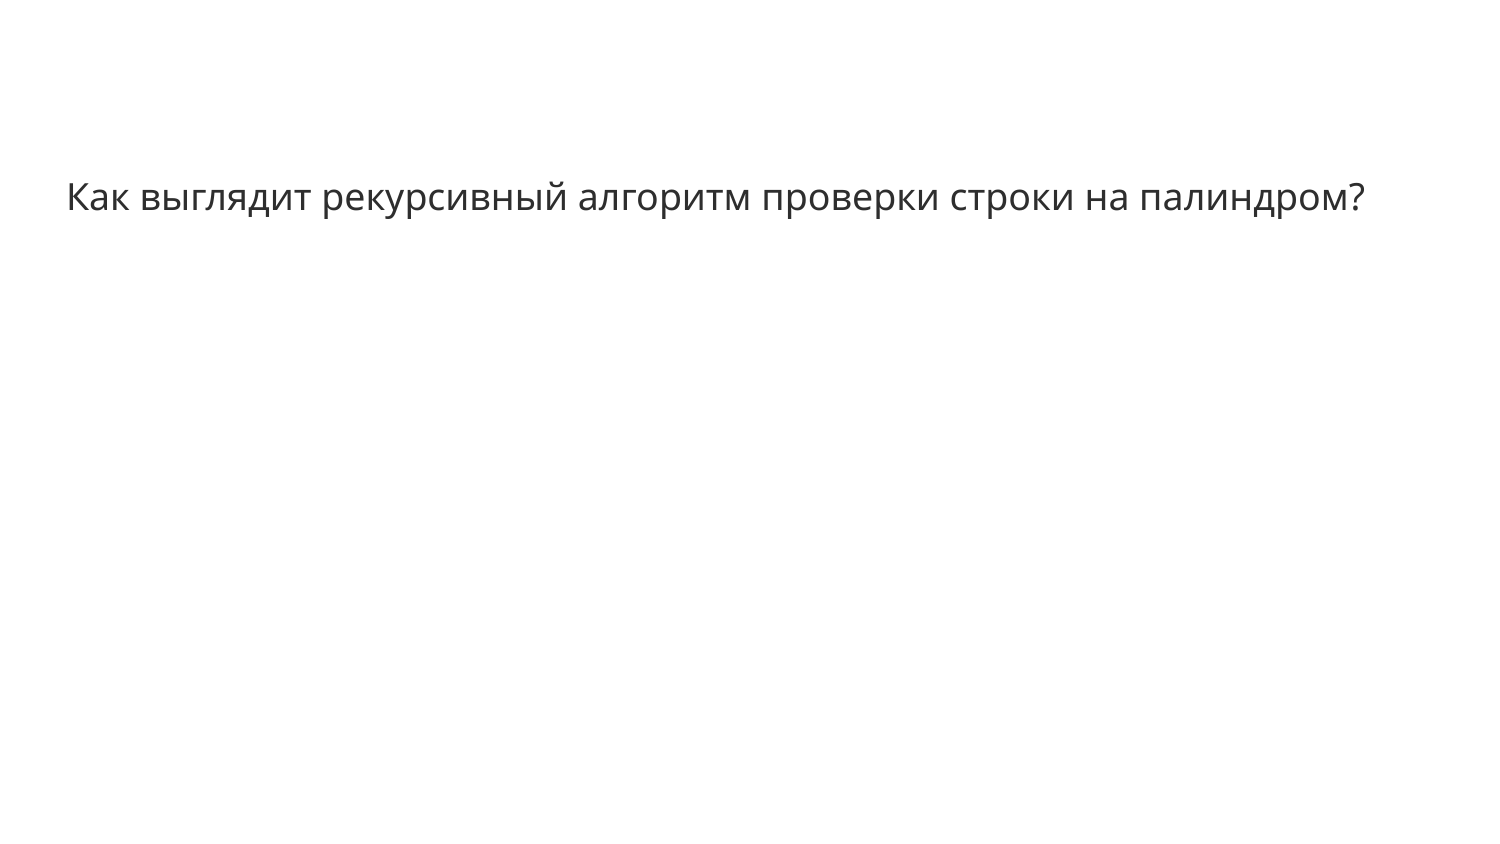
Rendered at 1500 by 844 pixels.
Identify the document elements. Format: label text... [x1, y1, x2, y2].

list Как выглядит рекурсивный алгоритм проверки строки на палиндром? [51, 151, 1449, 821]
